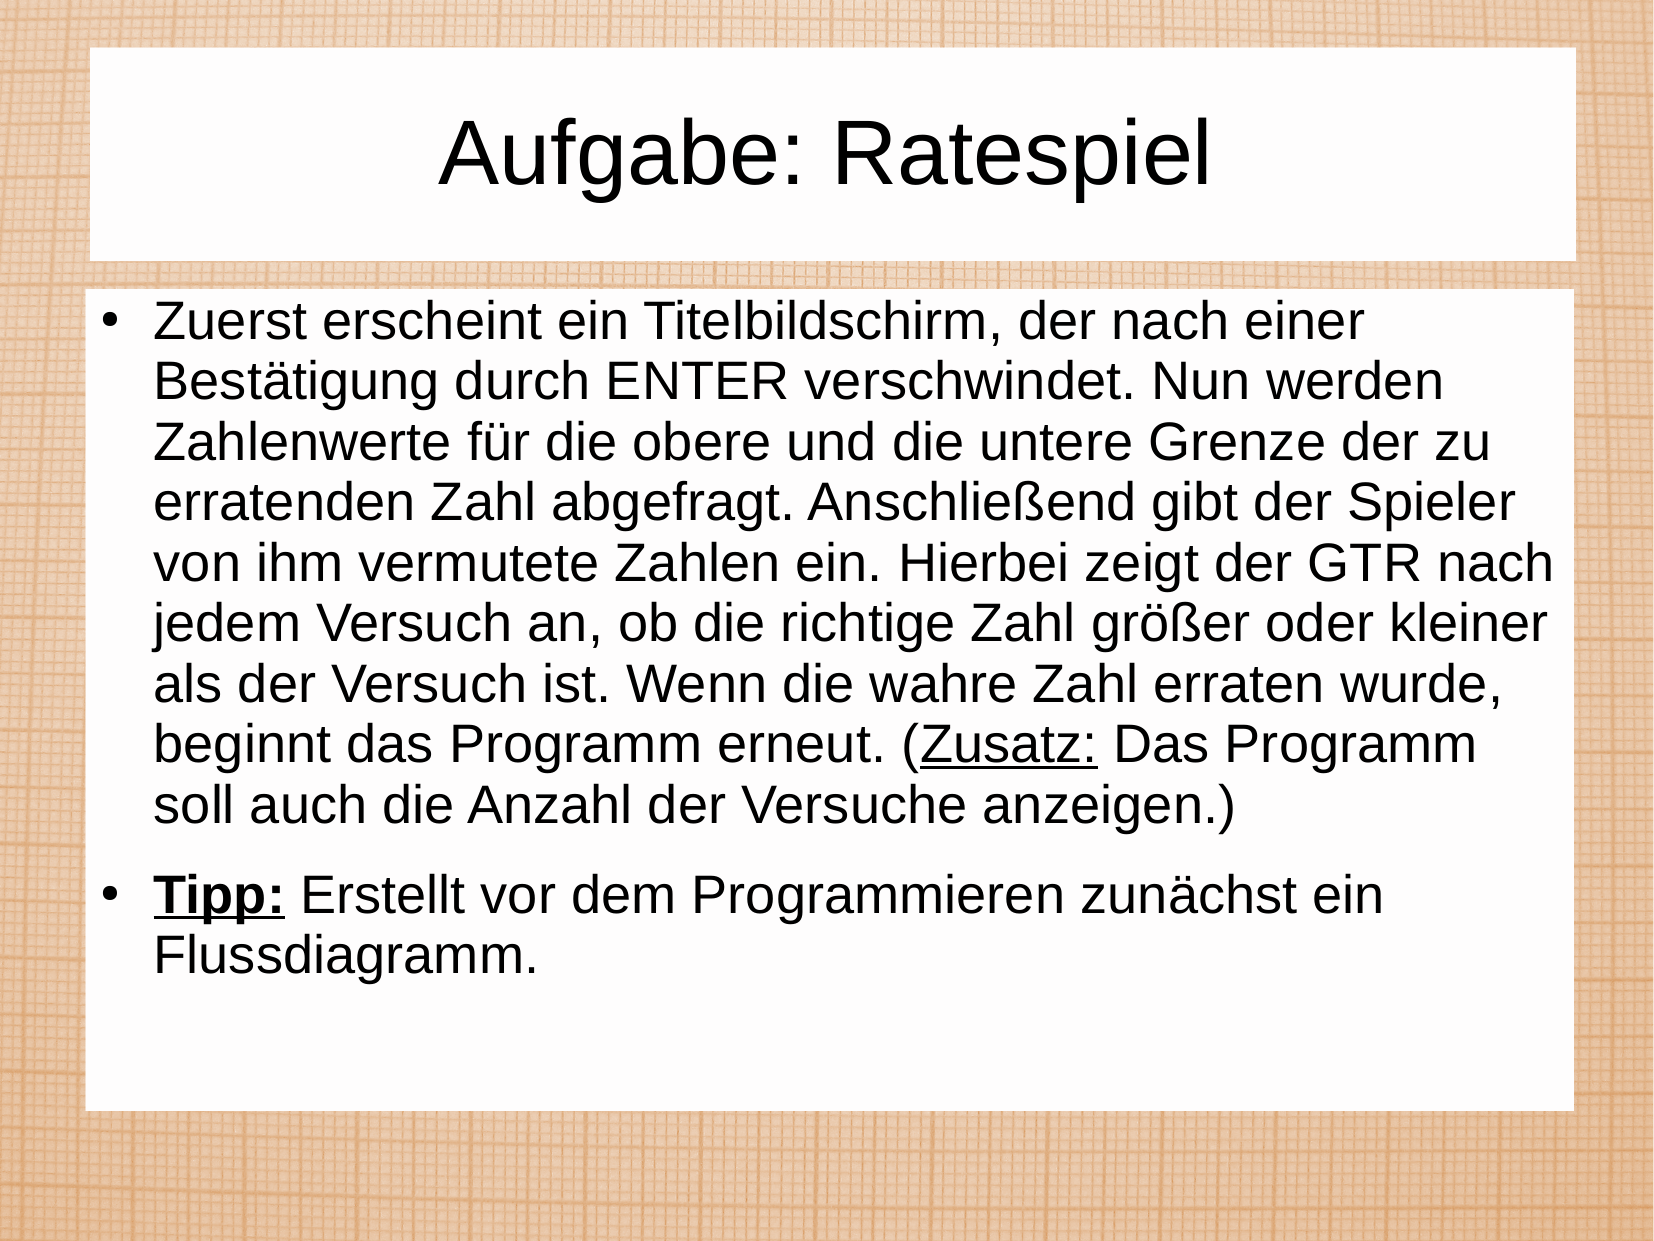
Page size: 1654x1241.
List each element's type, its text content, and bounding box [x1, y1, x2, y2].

title Aufgabe: Ratespiel [82, 49, 1571, 257]
picture [0, 0, 1654, 1241]
list Zuerst erscheint ein Titelbildschirm, der nach einer Bestätigung durch ENTER verschwindet. Nun werden Zahlenwerte für die obere und die untere Grenze der zu erratenden Zahl abgefragt. Anschließend gibt der Spieler von ihm vermutete Zahlen ein. Hierbei zeigt der GTR nach jedem Versuch an, ob die richtige Zahl größer oder kleiner als der Versuch ist. Wenn die wahre Zahl erraten wurde, beginnt das Programm erneut. (Zusatz: Das Programm soll auch die Anzahl der Versuche anzeigen.) Tipp: Erstellt vor dem Programmieren zunächst ein Flussdiagramm. [82, 290, 1571, 1109]
